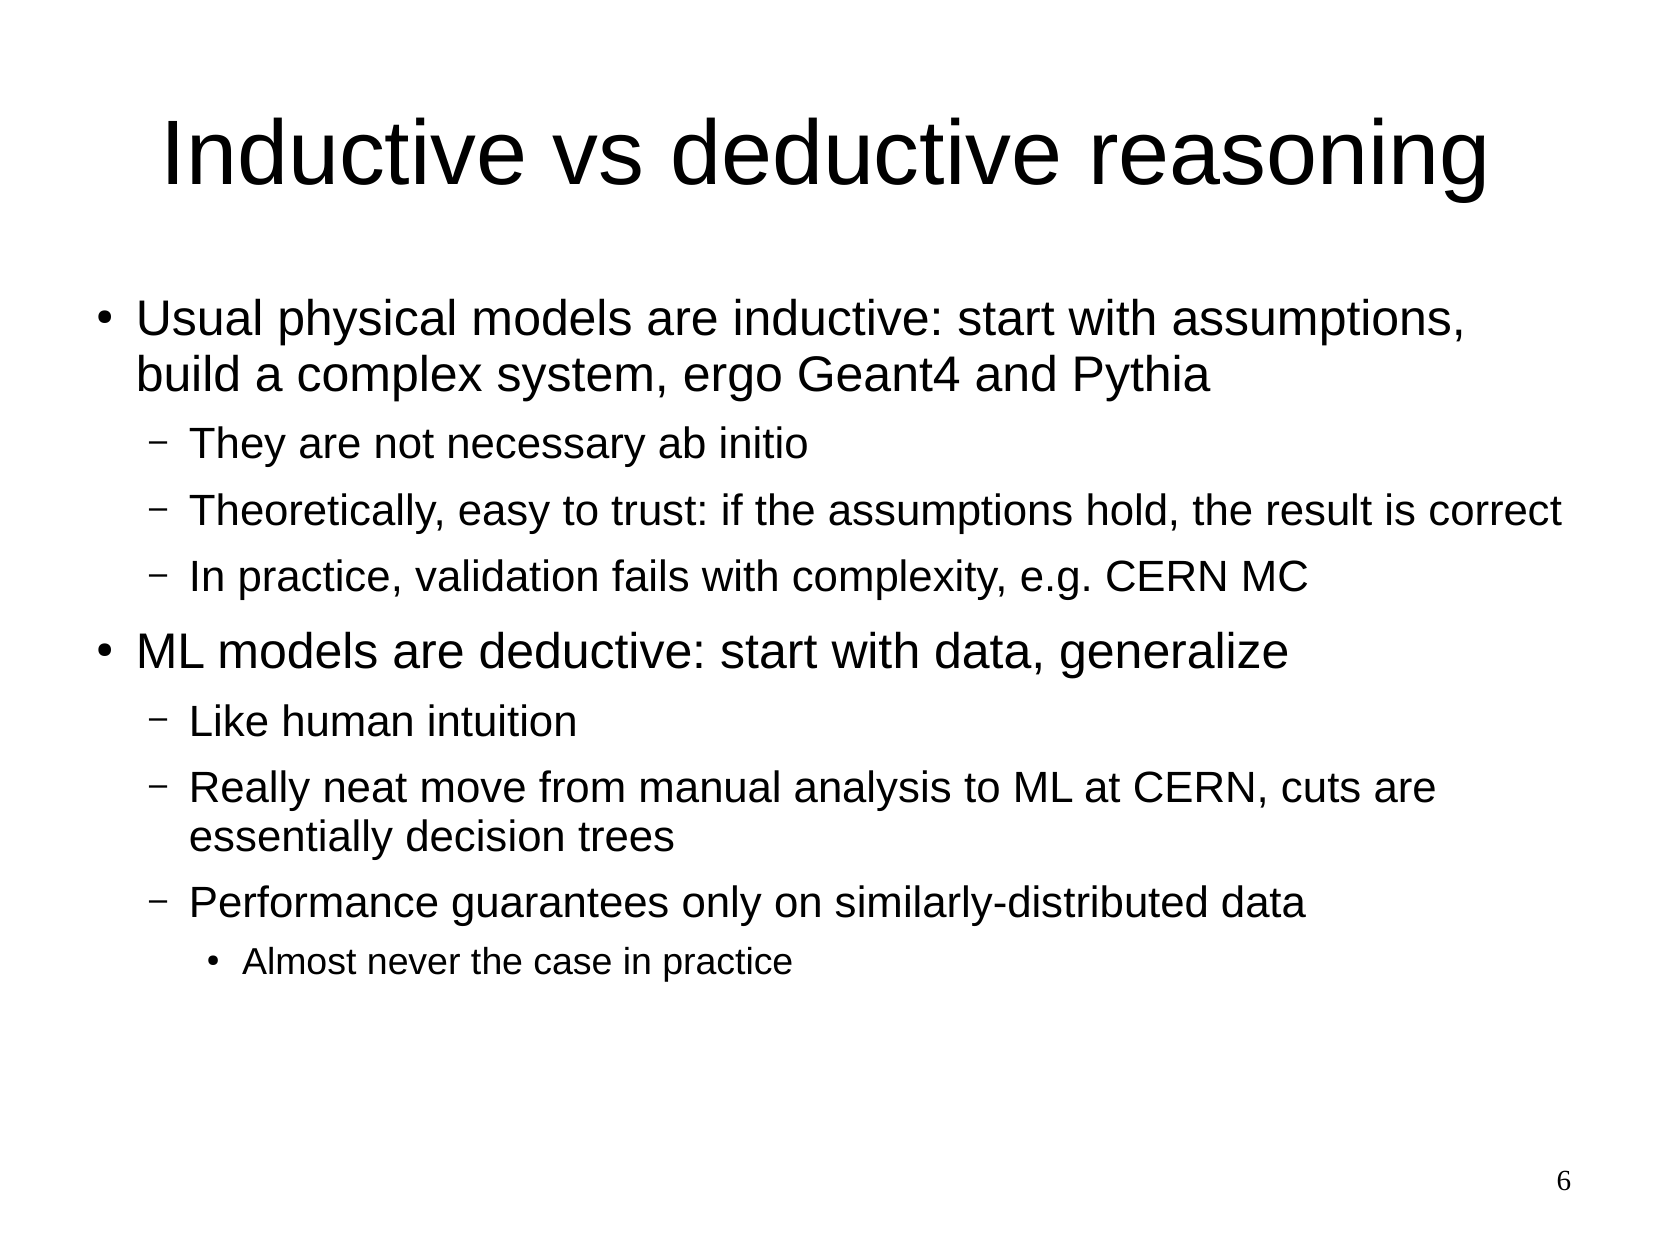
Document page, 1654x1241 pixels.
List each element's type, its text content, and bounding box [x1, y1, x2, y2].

title Inductive vs deductive reasoning [82, 49, 1571, 257]
list Usual physical models are inductive: start with assumptions, build a complex system, ergo Geant4 and Pythia They are not necessary ab initio Theoretically, easy to trust: if the assumptions hold, the result is correct In practice, validation fails with complexity, e.g. CERN MC ML models are deductive: start with data, generalize Like human intuition Really neat move from manual analysis to ML at CERN, cuts are essentially decision trees Performance guarantees only on similarly-distributed data Almost never the case in practice [82, 290, 1571, 1010]
